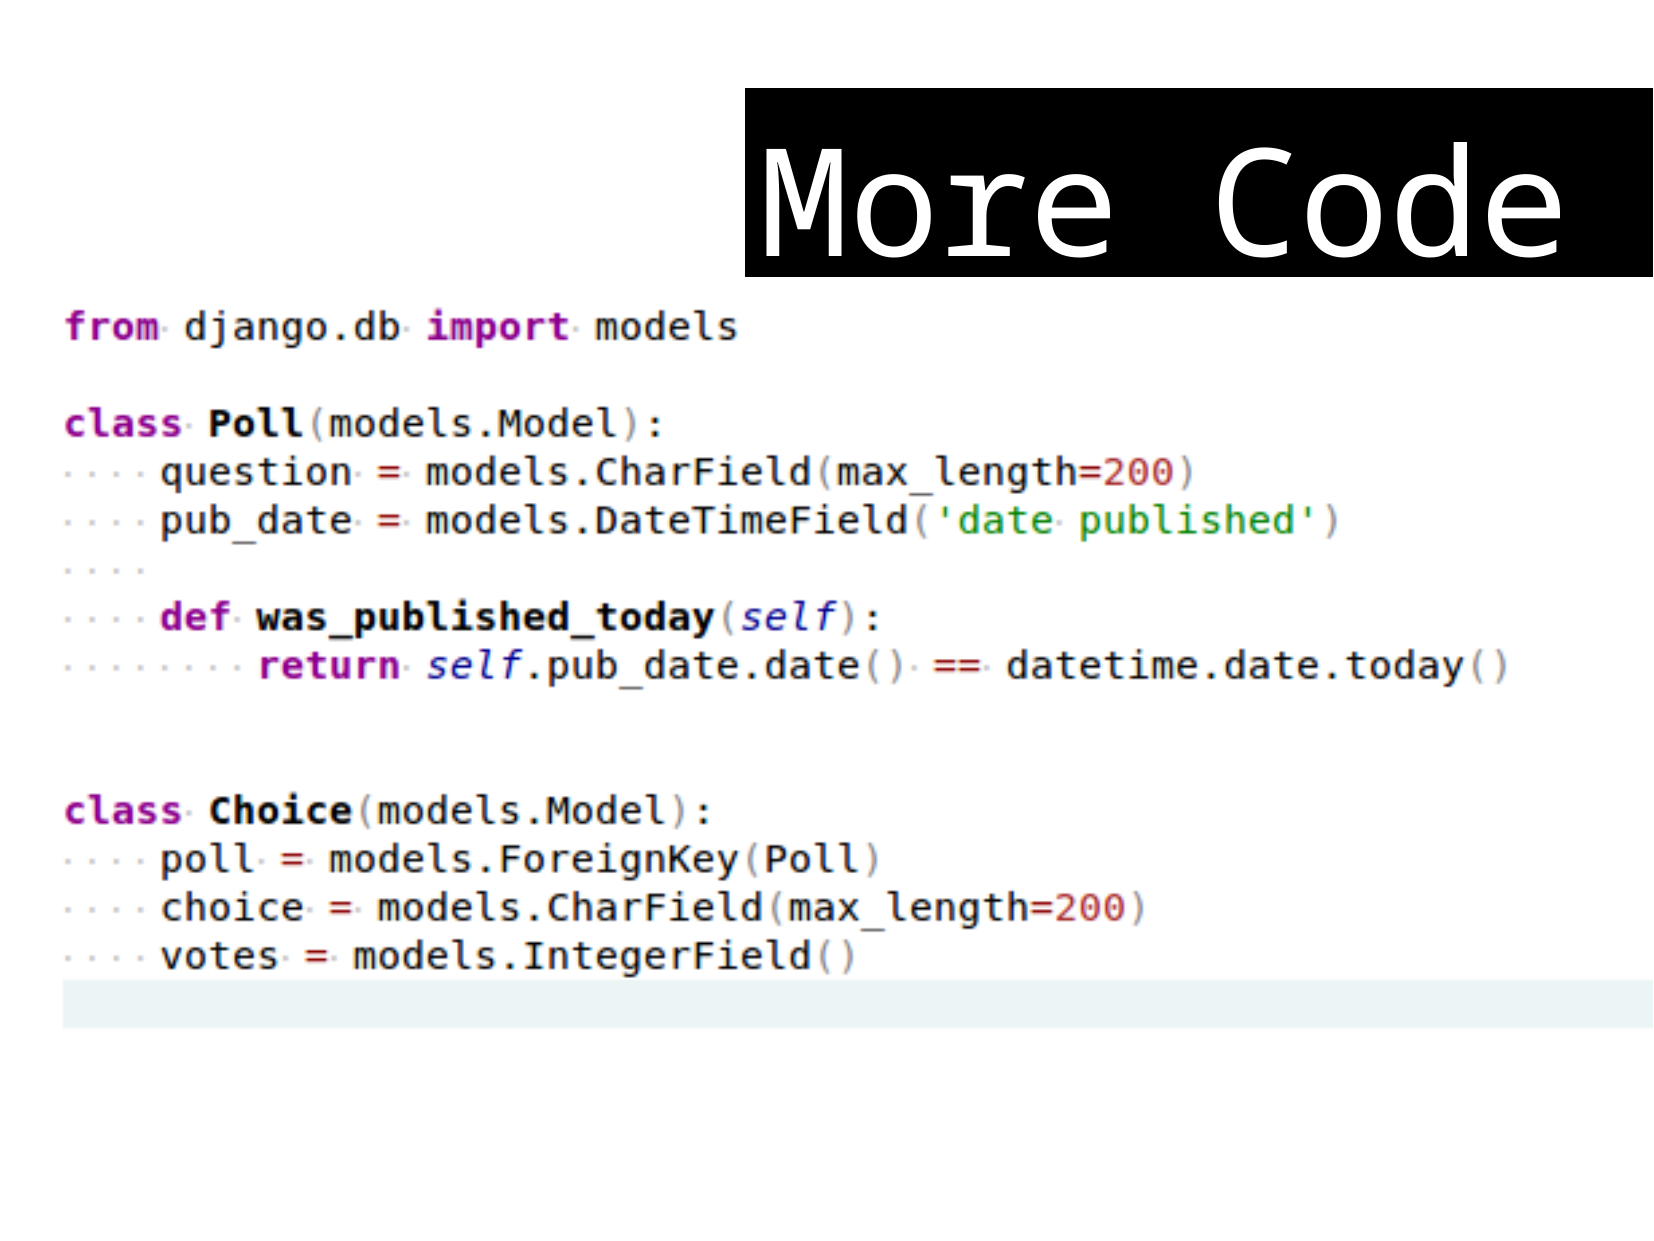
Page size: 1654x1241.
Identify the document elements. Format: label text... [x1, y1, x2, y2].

text_box [1608, 88, 1653, 277]
text_box More Code [745, 88, 1608, 278]
picture [53, 295, 1653, 1241]
